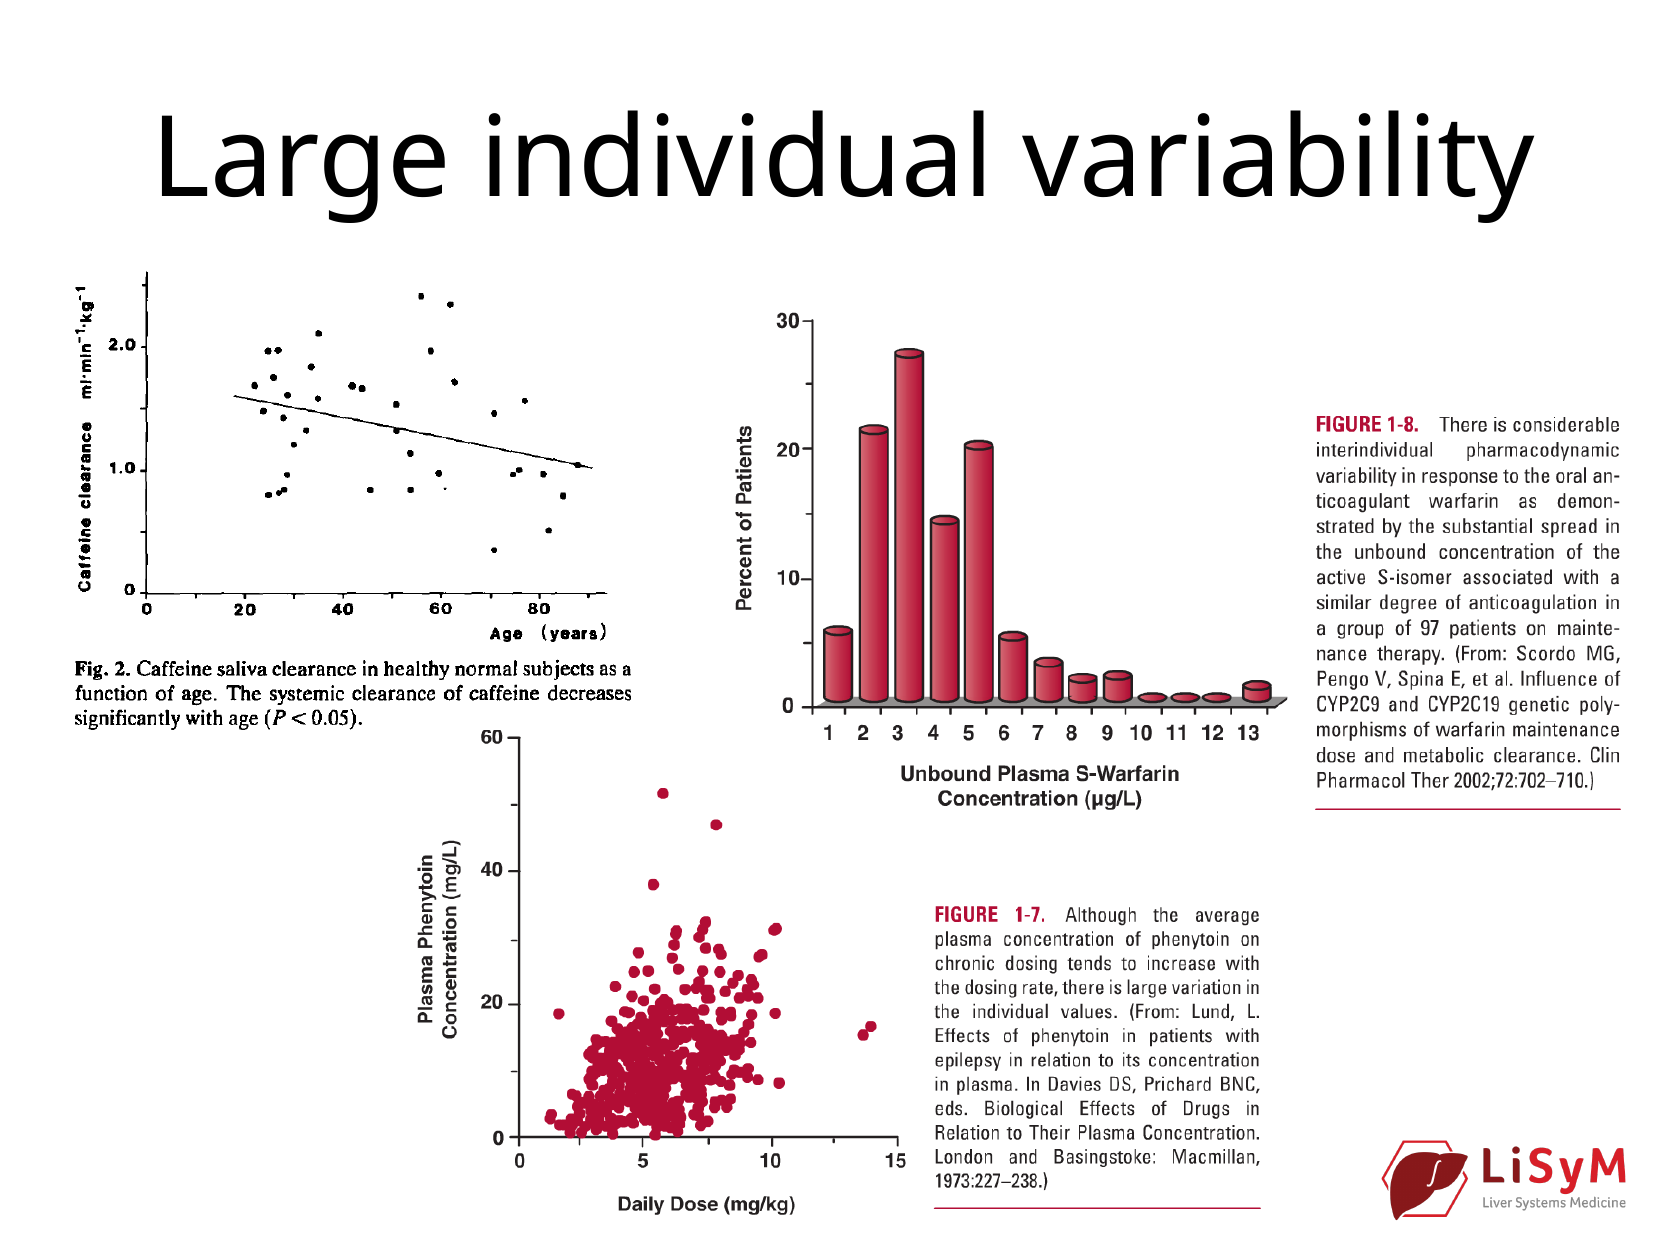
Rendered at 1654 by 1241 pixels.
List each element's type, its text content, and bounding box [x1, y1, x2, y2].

picture [1380, 1139, 1627, 1222]
title Large individual variability [82, 21, 1606, 284]
picture [75, 271, 1621, 1216]
